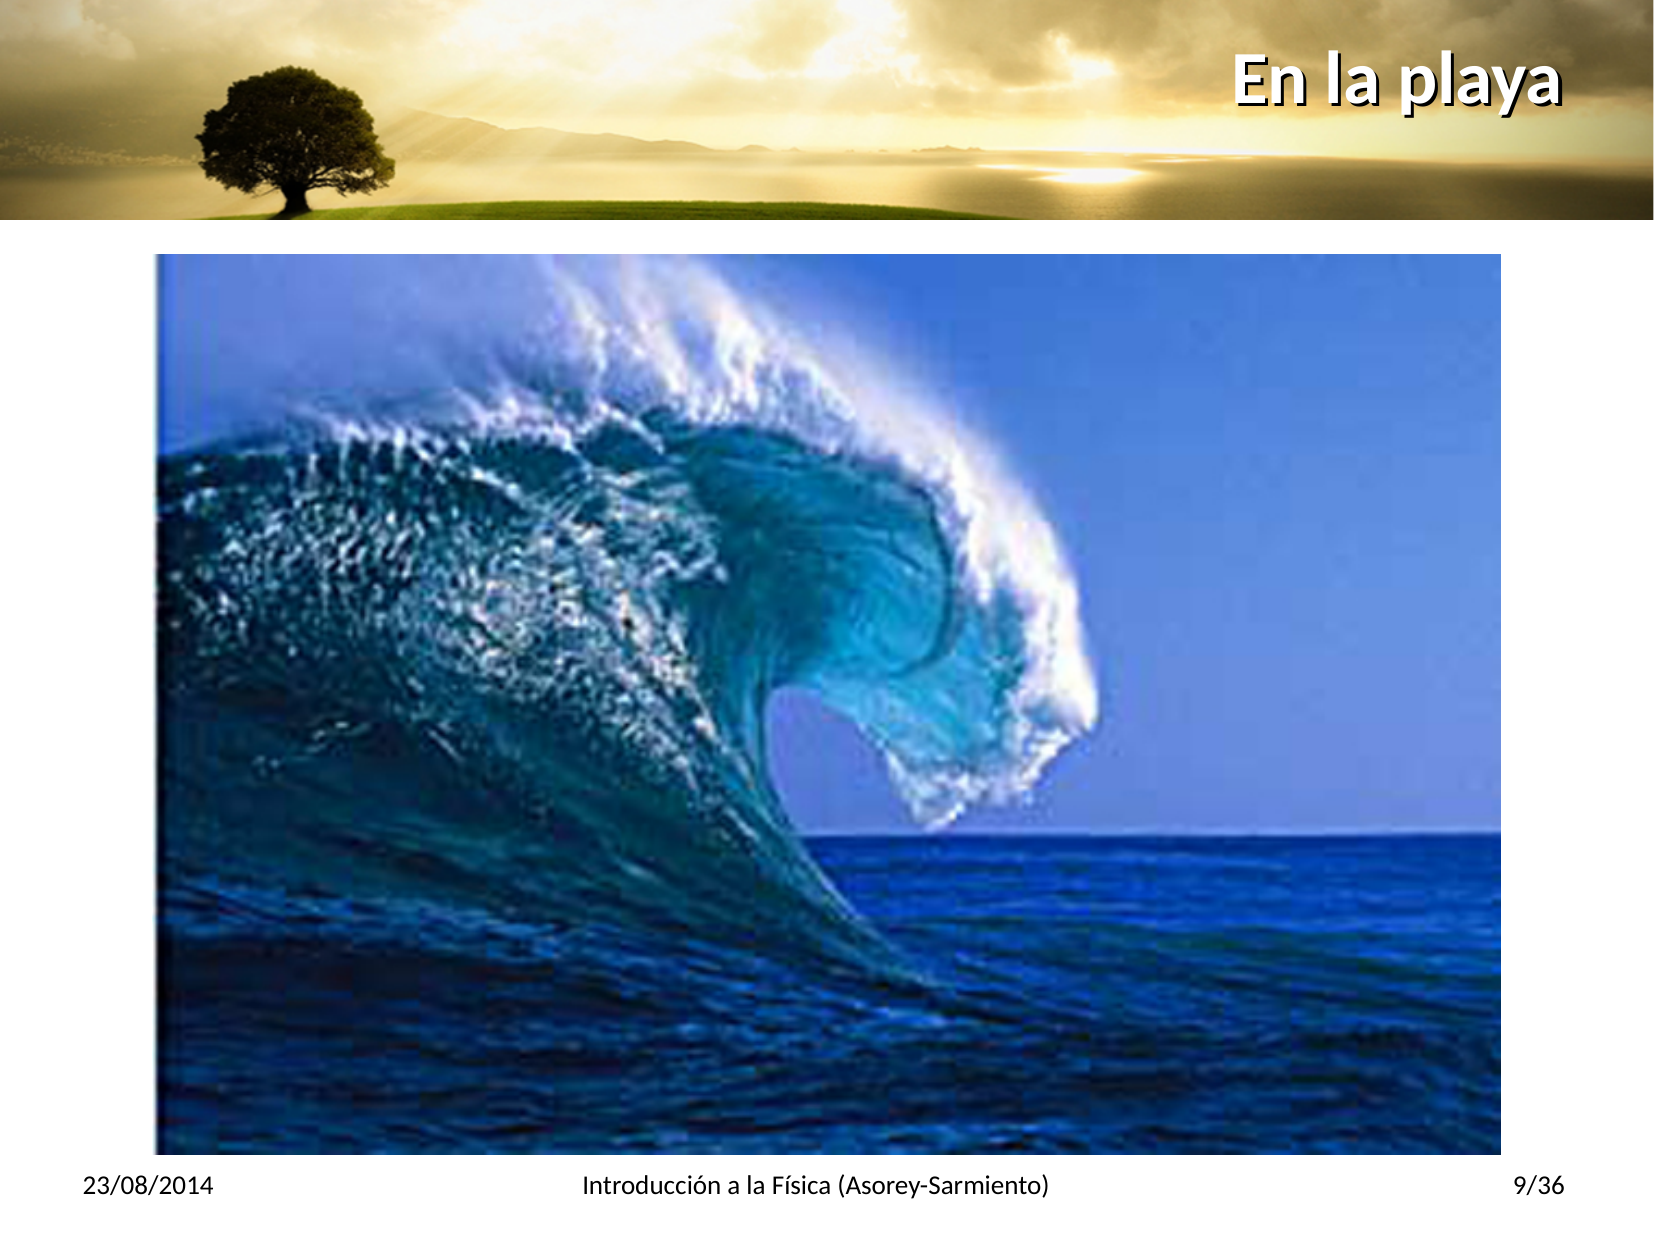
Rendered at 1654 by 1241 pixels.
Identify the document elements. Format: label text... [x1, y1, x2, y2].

title En la playa [75, 19, 1564, 151]
picture [0, 0, 1654, 220]
picture [152, 254, 1501, 1156]
